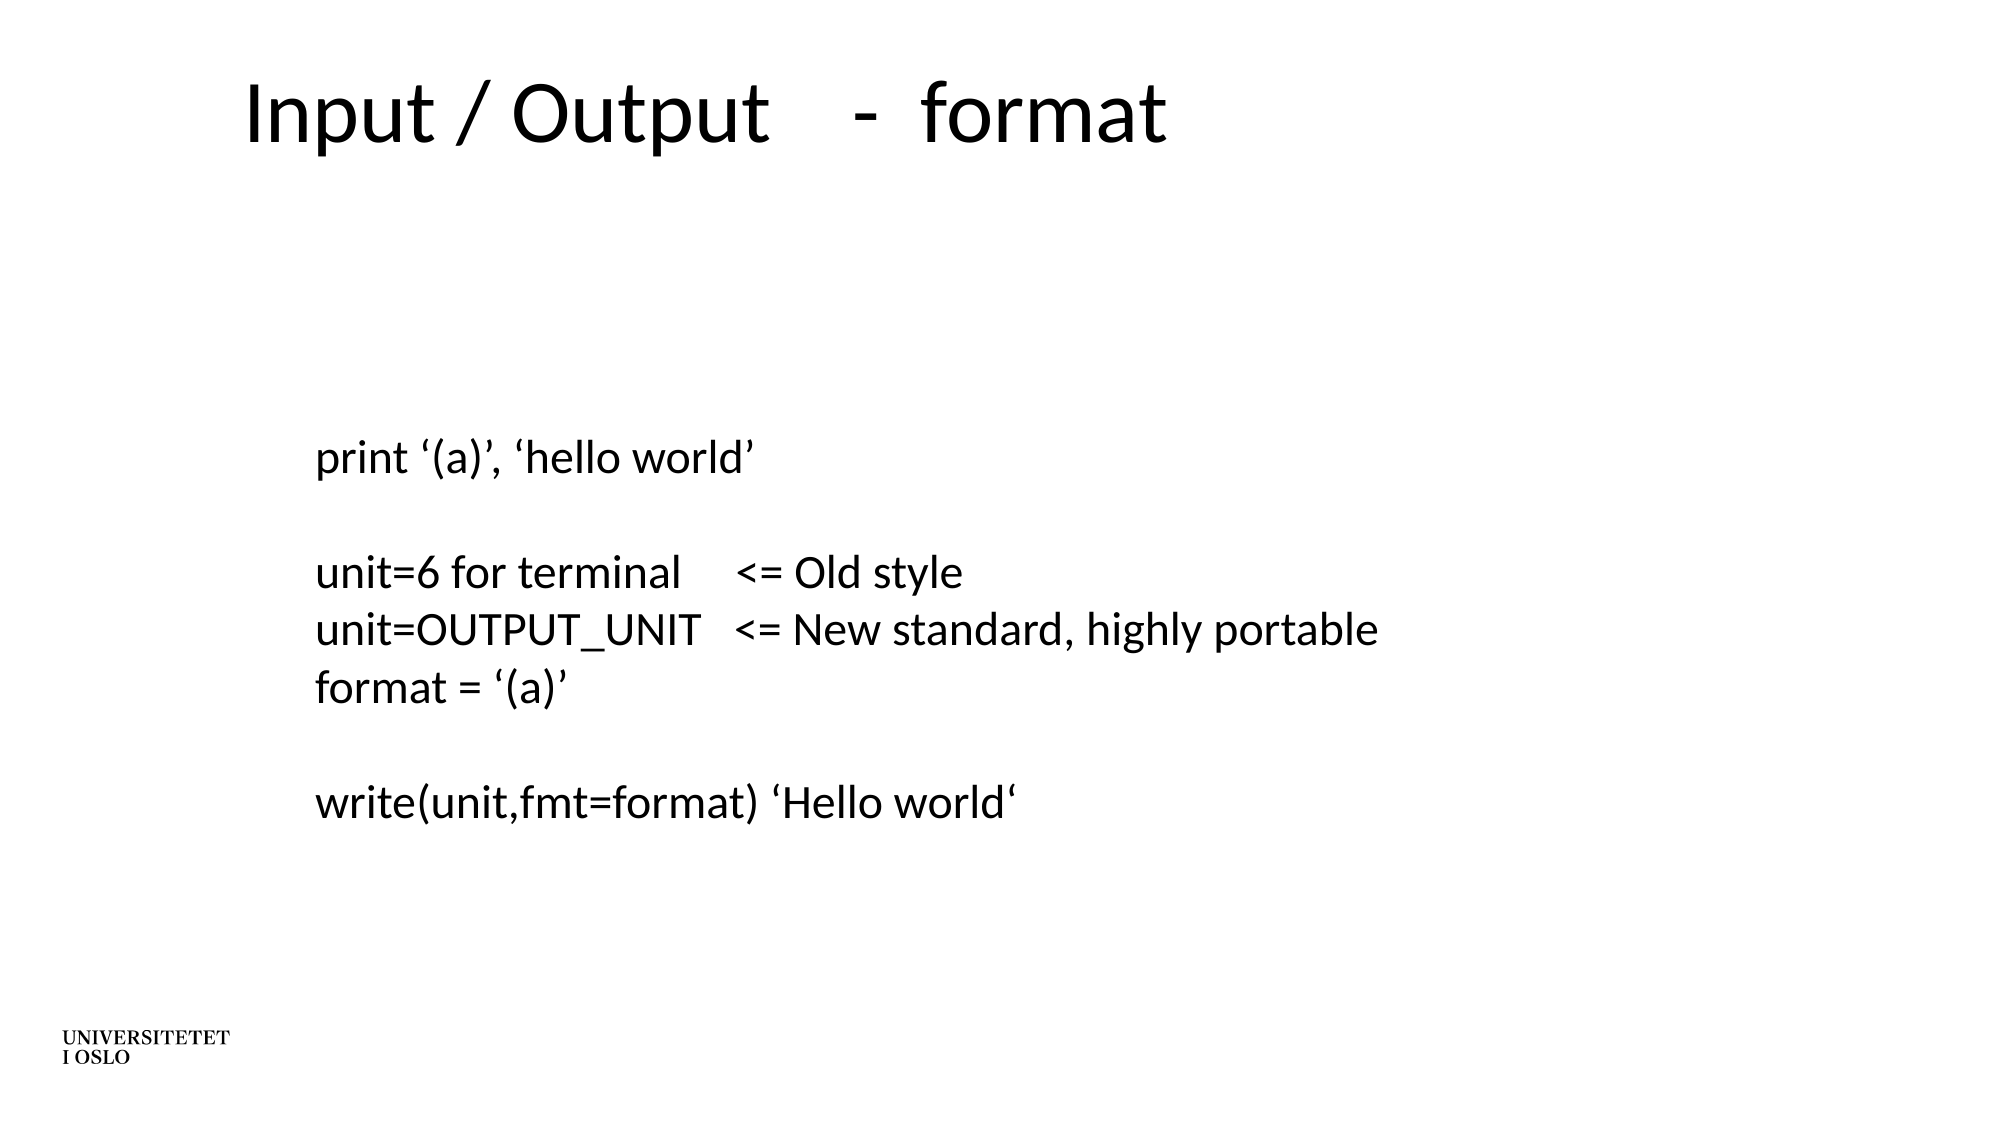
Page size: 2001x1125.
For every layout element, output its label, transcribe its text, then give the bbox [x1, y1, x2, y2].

text_box Input / Output - format [223, 32, 1994, 191]
text_box print ‘(a)’, ‘hello world’ unit=6 for terminal <= Old style unit=OUTPUT_UNIT <= New standard, highly portable format = ‘(a)’ write(unit,fmt=format) ‘Hello world‘ [295, 396, 1409, 1125]
picture [62, 1030, 230, 1064]
